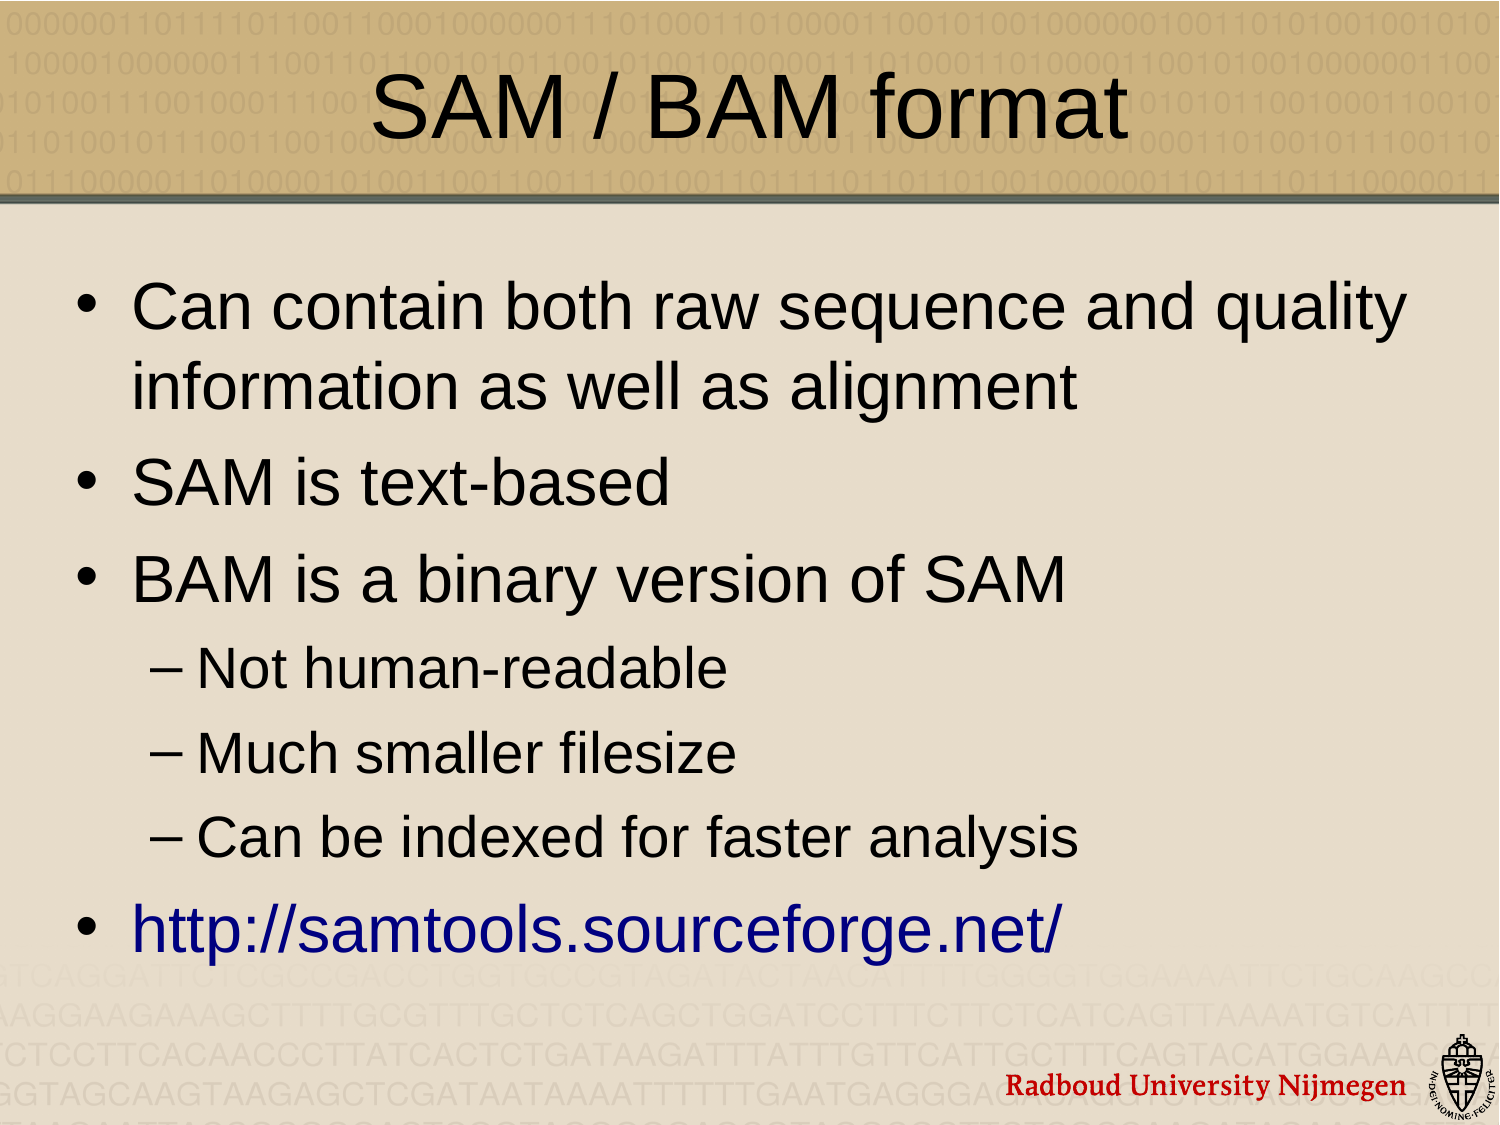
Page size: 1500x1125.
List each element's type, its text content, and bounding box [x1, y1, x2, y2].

title SAM / BAM format [75, 7, 1425, 196]
list Can contain both raw sequence and quality information as well as alignment SAM is text-based BAM is a binary version of SAM Not human-readable Much smaller filesize Can be indexed for faster analysis http://samtools.sourceforge.net/ [75, 262, 1426, 1063]
picture [0, 1, 1500, 1125]
